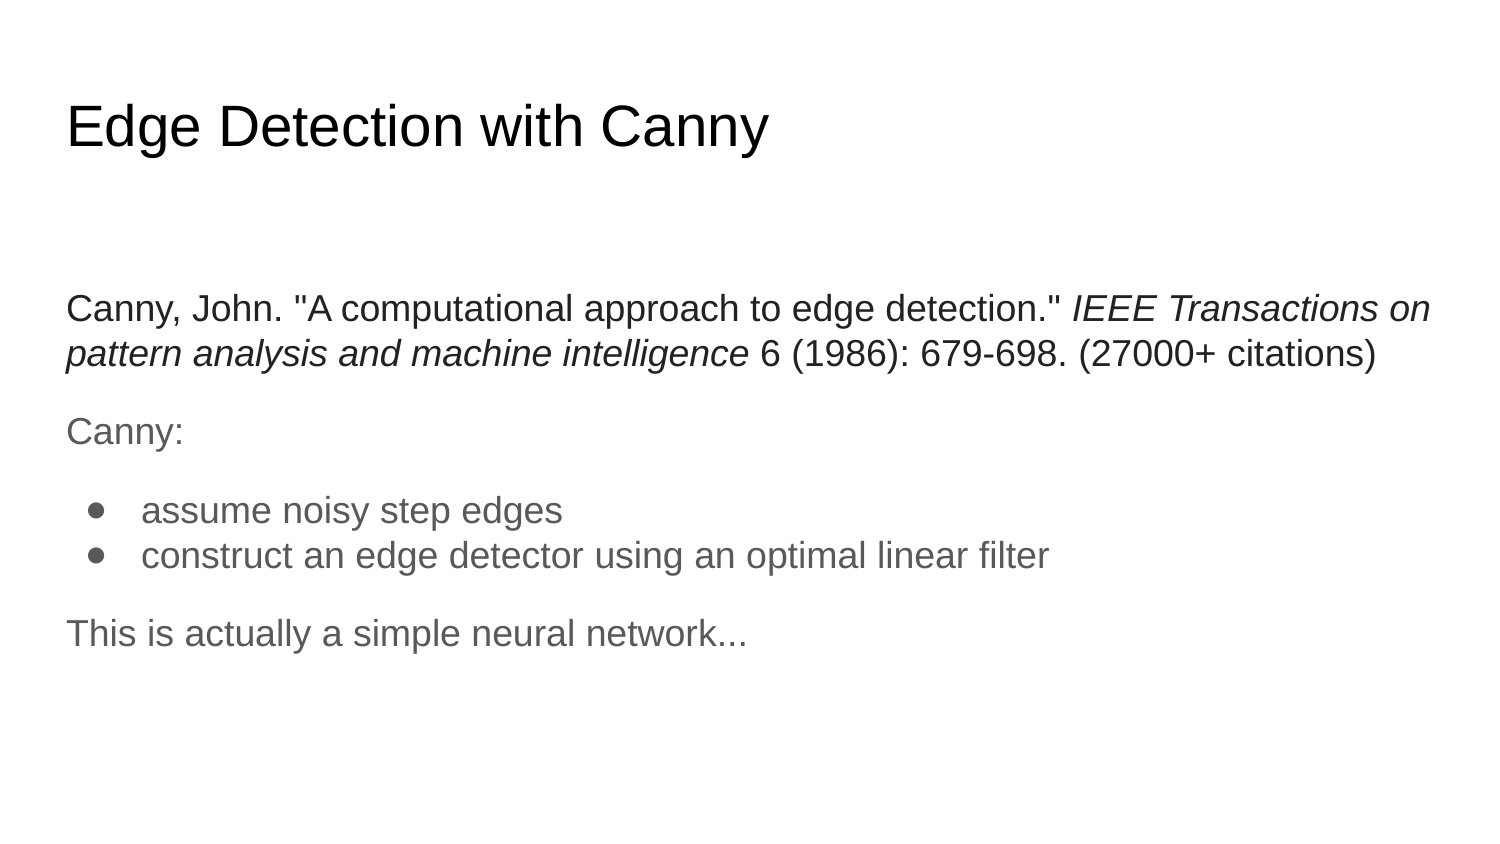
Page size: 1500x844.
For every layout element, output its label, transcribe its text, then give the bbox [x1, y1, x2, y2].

list Canny, John. "A computational approach to edge detection." IEEE Transactions on pattern analysis and machine intelligence 6 (1986): 679-698. (27000+ citations) Canny: assume noisy step edges construct an edge detector using an optimal linear filter This is actually a simple neural network... [51, 189, 1449, 750]
title Edge Detection with Canny [51, 72, 1449, 167]
